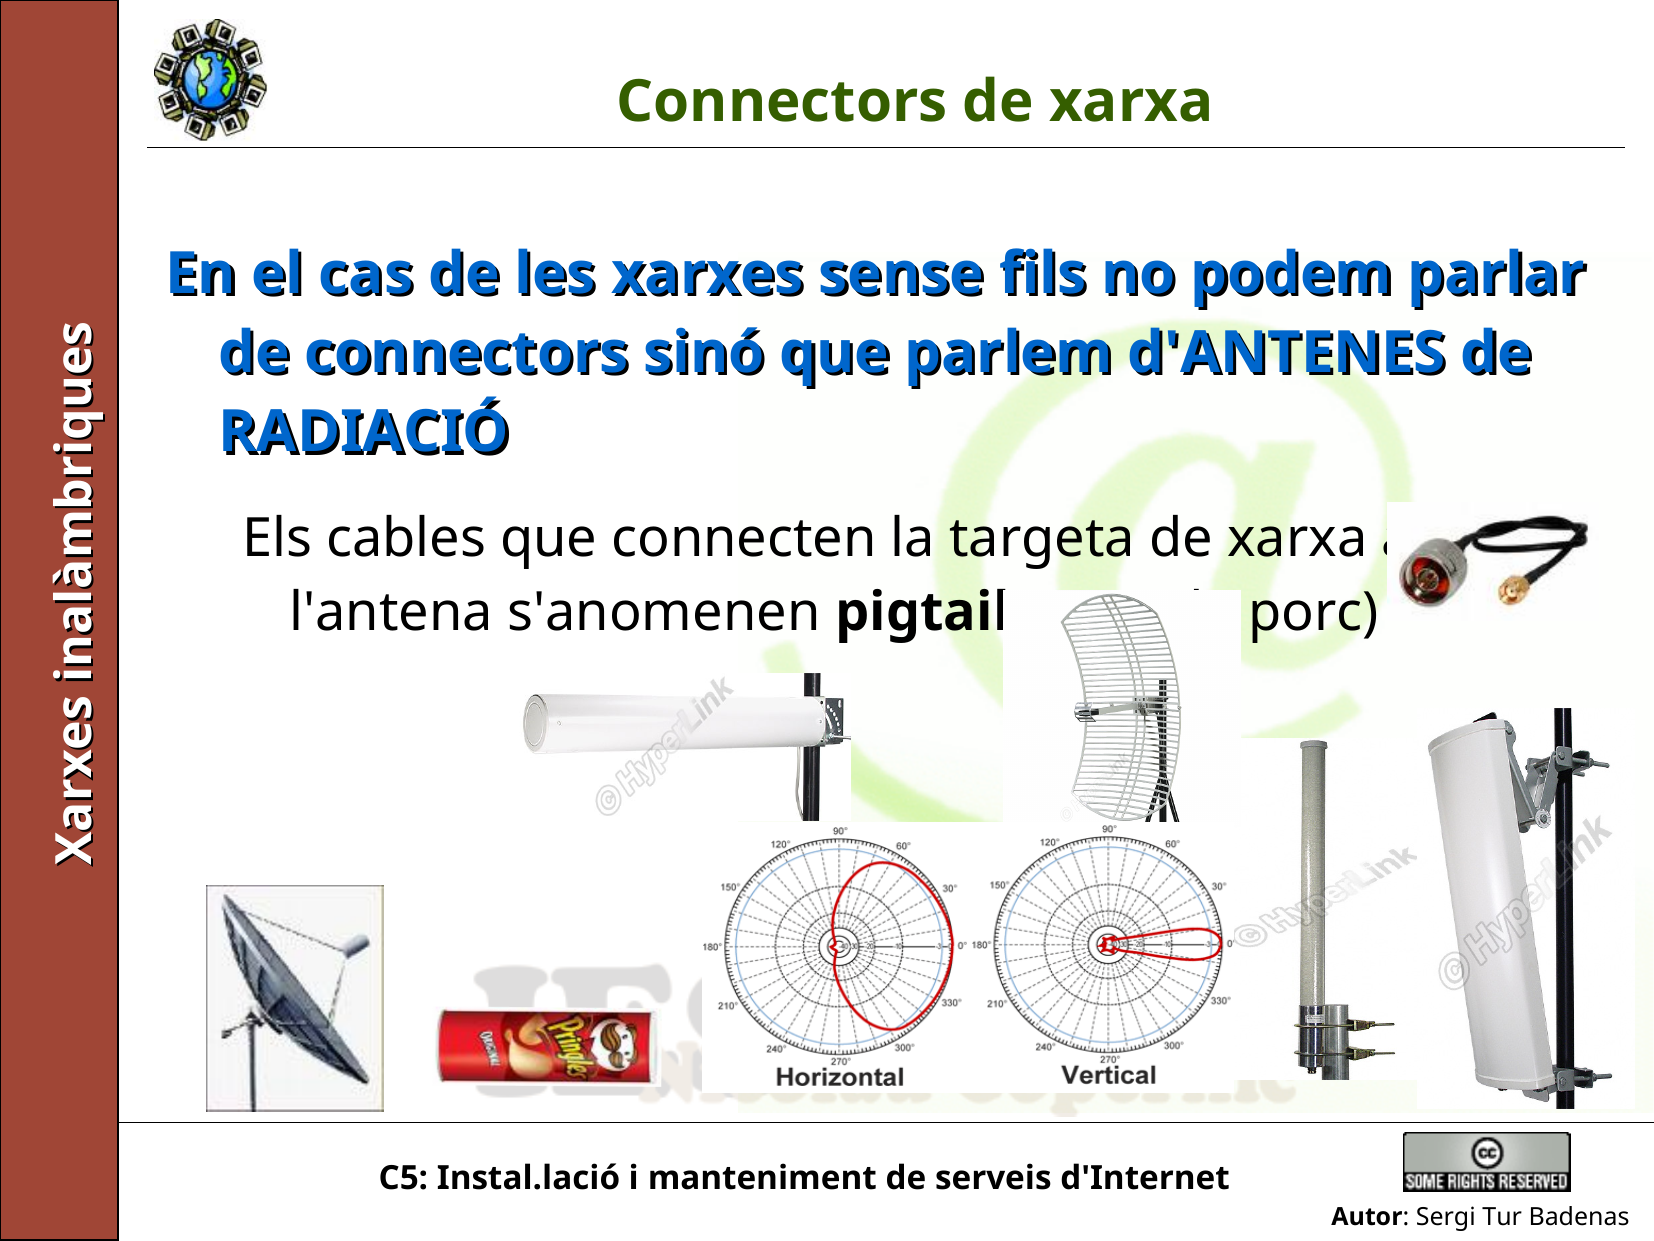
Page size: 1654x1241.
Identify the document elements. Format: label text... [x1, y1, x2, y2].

picture [432, 252, 1654, 1117]
picture [1387, 502, 1599, 621]
list En el cas de les xarxes sense fils no podem parlar de connectors sinó que parlem d'ANTENES de RADIACIÓ Els cables que connecten la targeta de xarxa amb l'antena s'anomenen pigtails (cua de porc) [147, 231, 1636, 1066]
picture [1403, 1132, 1571, 1192]
picture [154, 19, 268, 142]
picture [519, 673, 851, 821]
picture [206, 885, 384, 1112]
title Connectors de xarxa [165, 56, 1654, 141]
